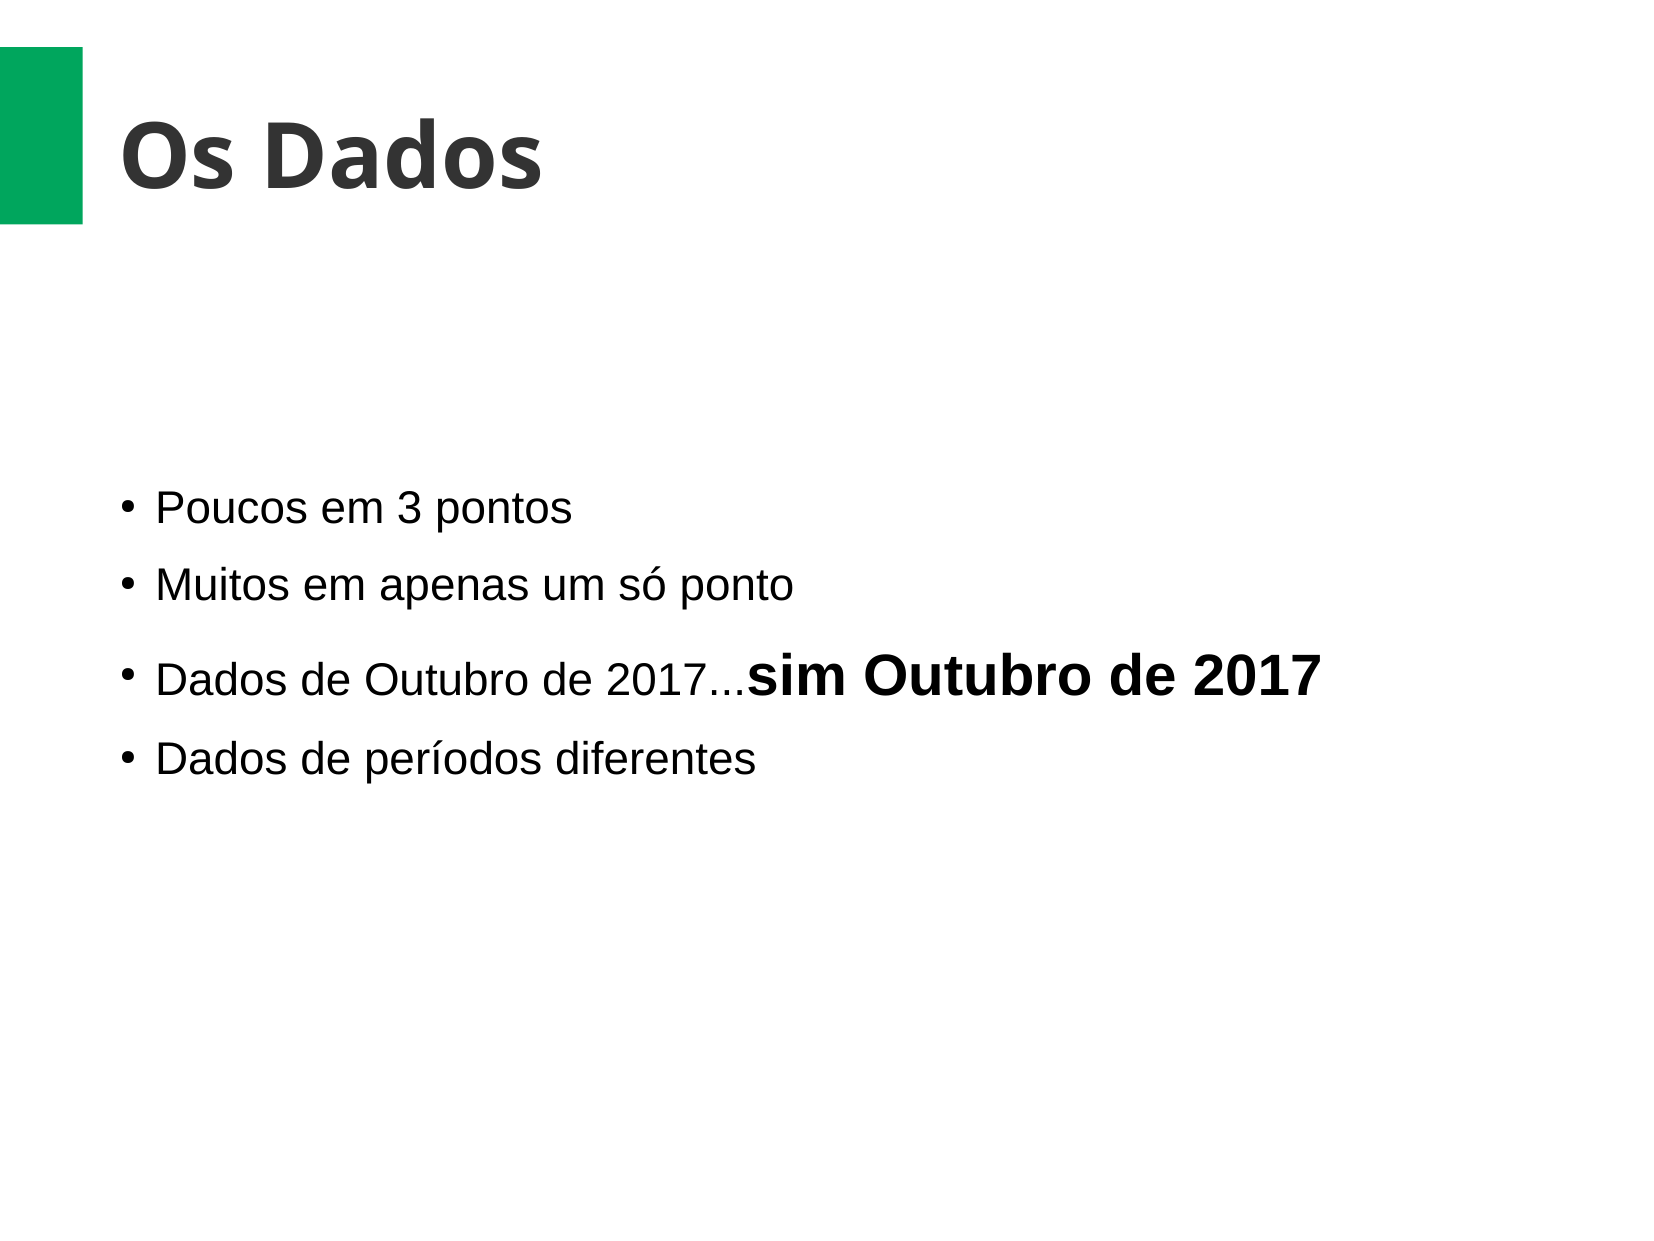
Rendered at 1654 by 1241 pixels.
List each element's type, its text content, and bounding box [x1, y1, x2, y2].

title Os Dados [118, 49, 1571, 257]
text_box Poucos em 3 pontos Muitos em apenas um só ponto Dados de Outubro de 2017...sim Outubro de 2017 Dados de períodos diferentes [105, 330, 1561, 789]
